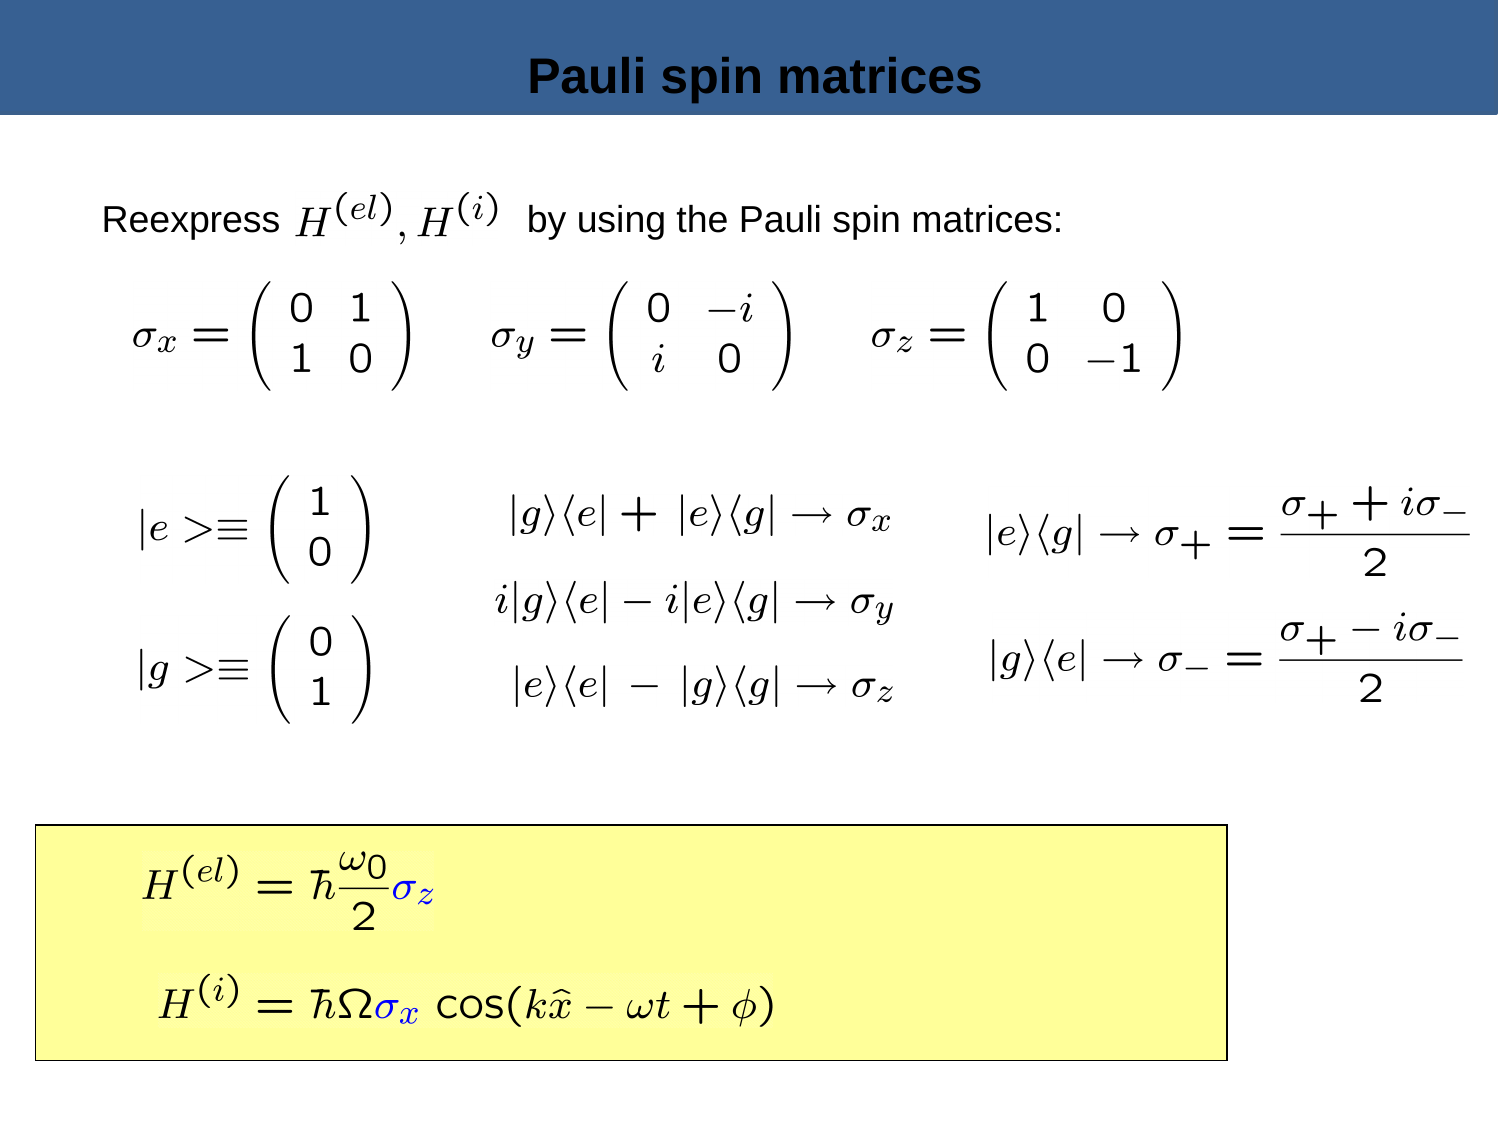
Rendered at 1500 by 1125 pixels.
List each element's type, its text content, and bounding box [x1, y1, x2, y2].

picture [494, 579, 893, 626]
picture [490, 281, 791, 391]
picture [295, 191, 498, 246]
picture [142, 851, 434, 931]
text_box [35, 825, 1228, 1061]
picture [140, 615, 372, 724]
text_box Pauli spin matrices [512, 35, 999, 112]
picture [871, 281, 1182, 391]
picture [133, 281, 411, 391]
text_box Reexpress [86, 187, 306, 248]
picture [988, 486, 1470, 578]
picture [140, 475, 370, 584]
picture [158, 973, 773, 1028]
picture [992, 612, 1464, 703]
text_box by using the Pauli spin matrices: [512, 187, 1090, 248]
picture [515, 665, 893, 708]
picture [512, 494, 890, 536]
